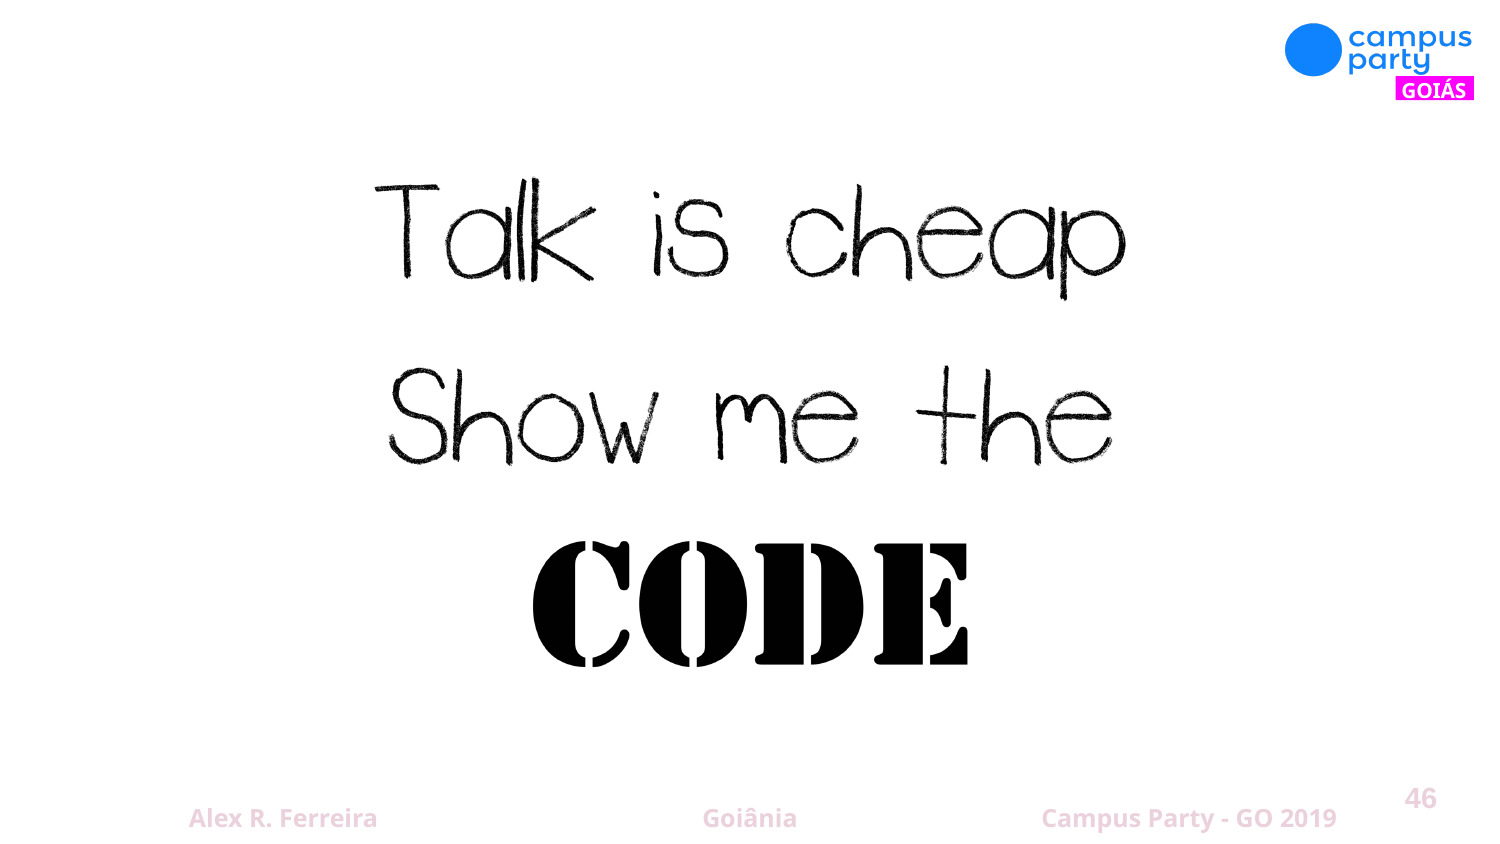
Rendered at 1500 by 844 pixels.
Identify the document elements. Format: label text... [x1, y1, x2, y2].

picture [1280, 18, 1477, 80]
slide_number <número> [1389, 764, 1480, 830]
picture [352, 154, 1148, 689]
